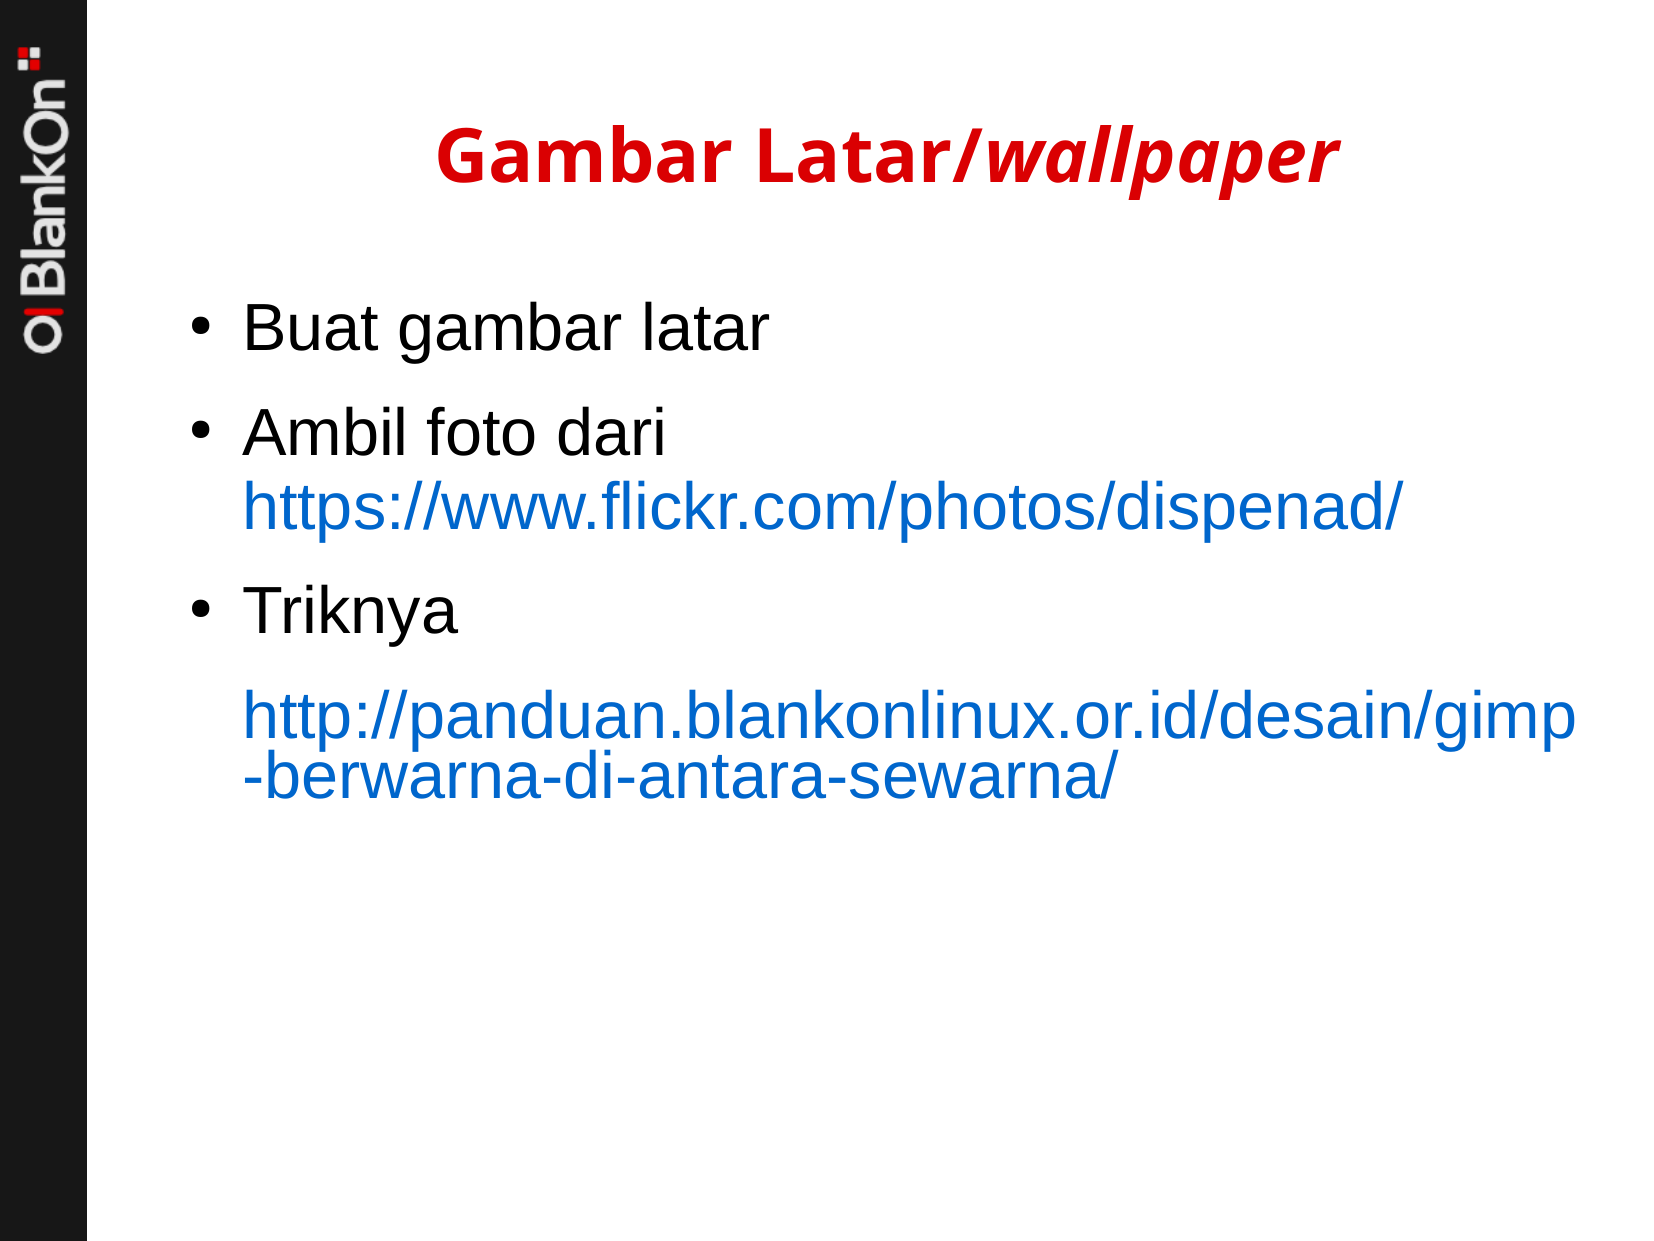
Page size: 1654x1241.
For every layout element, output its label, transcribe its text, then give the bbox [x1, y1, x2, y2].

list Buat gambar latar Ambil foto dari https://www.flickr.com/photos/dispenad/ Triknya http://panduan.blankonlinux.or.id/desain/gimp-berwarna-di-antara-sewarna/ [171, 290, 1589, 1182]
picture [0, 0, 87, 1241]
title Gambar Latar/wallpaper [124, 49, 1613, 257]
